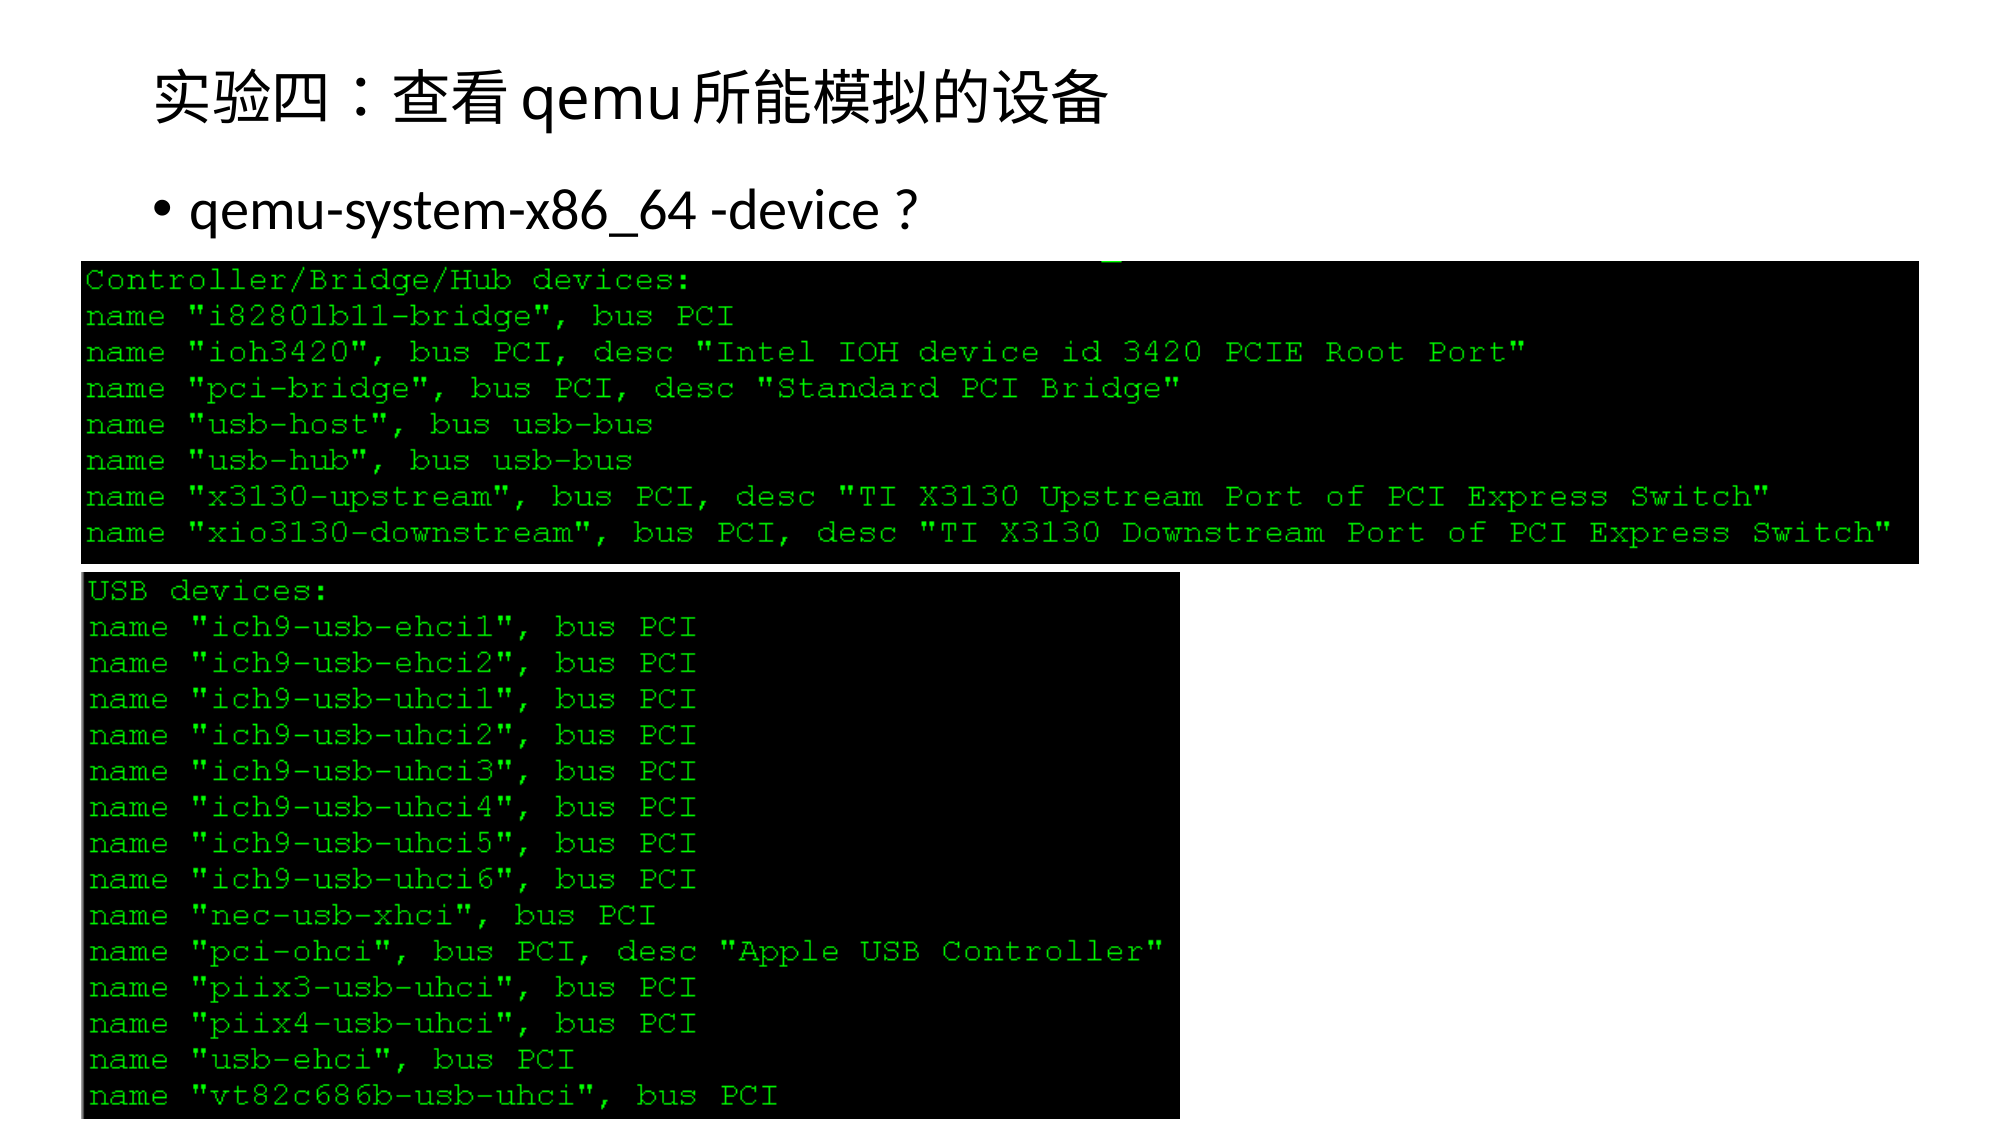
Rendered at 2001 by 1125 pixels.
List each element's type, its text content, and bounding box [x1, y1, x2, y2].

title 实验四：查看qemu所能模拟的设备 [137, 59, 1863, 140]
list qemu-system-x86_64 -device ? [137, 171, 1863, 261]
picture [81, 261, 1919, 564]
list qemu-system-x86_64 -device ? [137, 564, 1863, 1014]
picture [81, 572, 1180, 1119]
